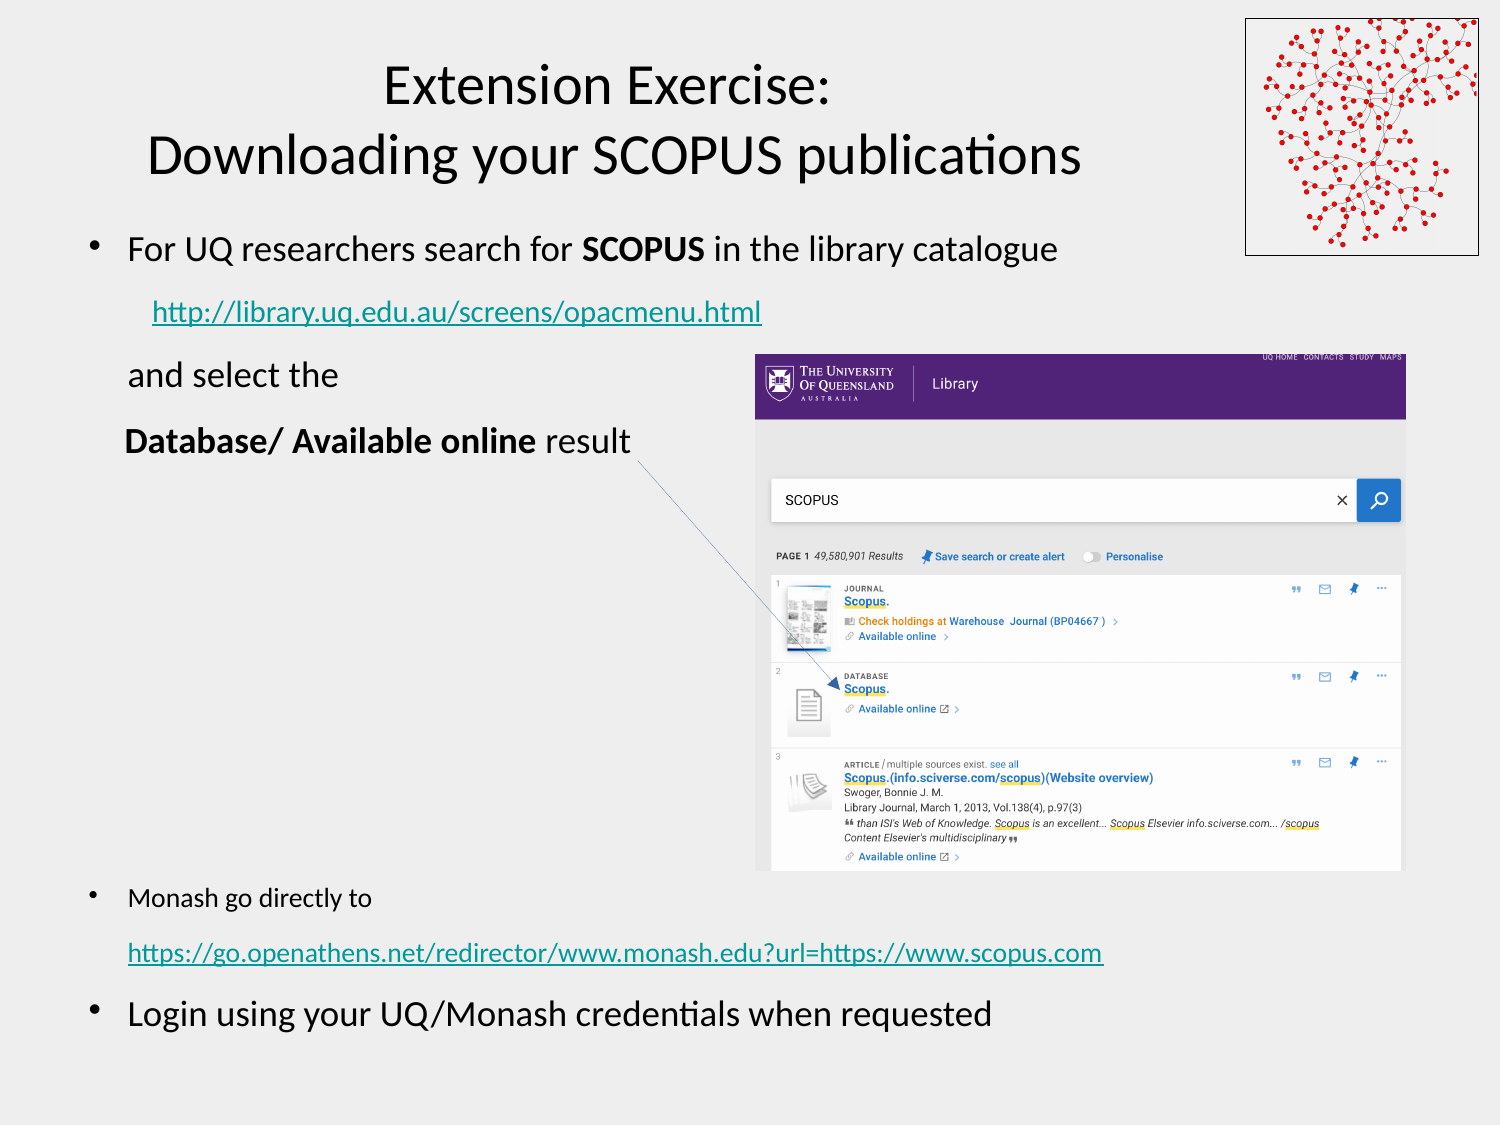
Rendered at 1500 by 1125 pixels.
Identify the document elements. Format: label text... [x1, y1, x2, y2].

picture [755, 354, 1406, 871]
picture [1246, 19, 1478, 255]
text_box Extension Exercise: Downloading your SCOPUS publications [0, 45, 1290, 187]
text_box For UQ researchers search for SCOPUS in the library catalogue http://library.uq.edu.au/screens/opacmenu.html and select the Database/ Available online result Monash go directly to https://go.openathens.net/redirector/www.monash.edu?url=https://www.scopus.com Login using your UQ/Monash credentials when requested [75, 224, 1470, 1035]
